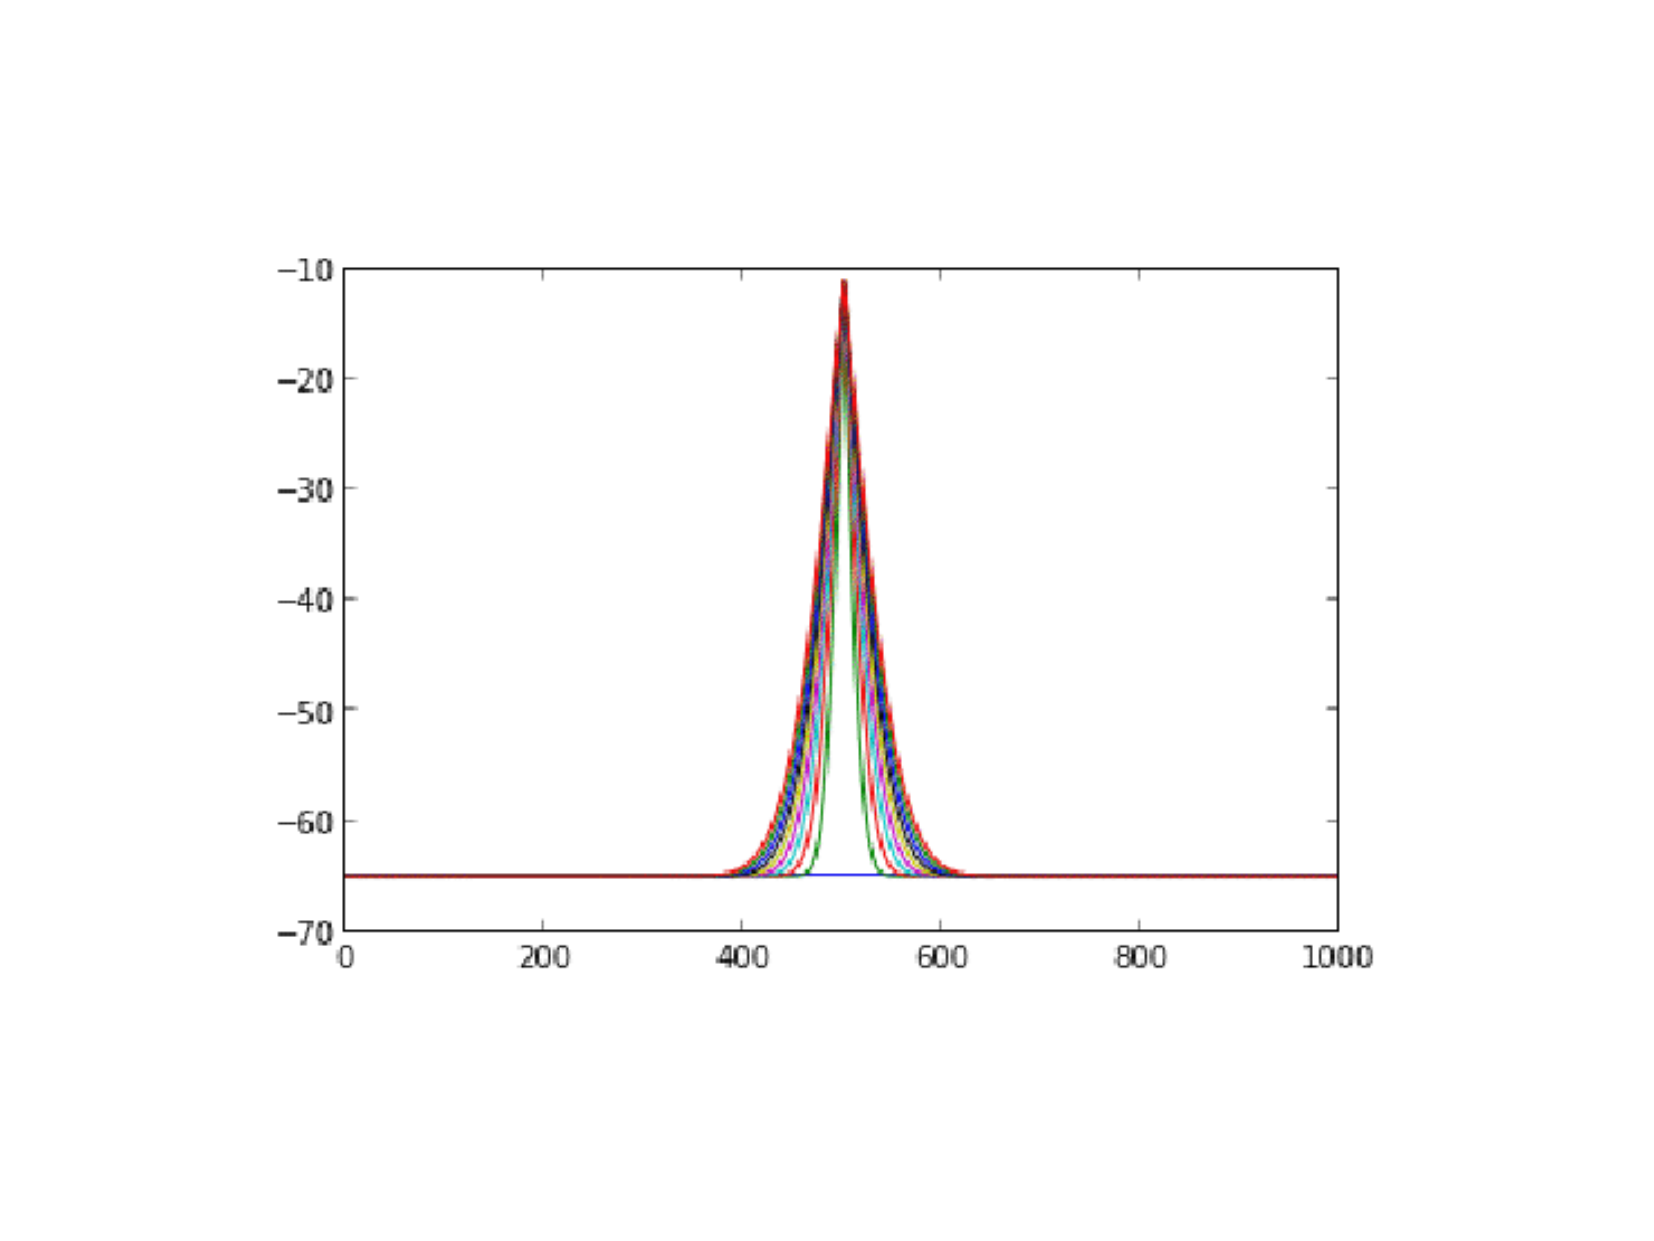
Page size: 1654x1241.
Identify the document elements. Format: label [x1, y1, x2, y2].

picture [245, 219, 1409, 1022]
